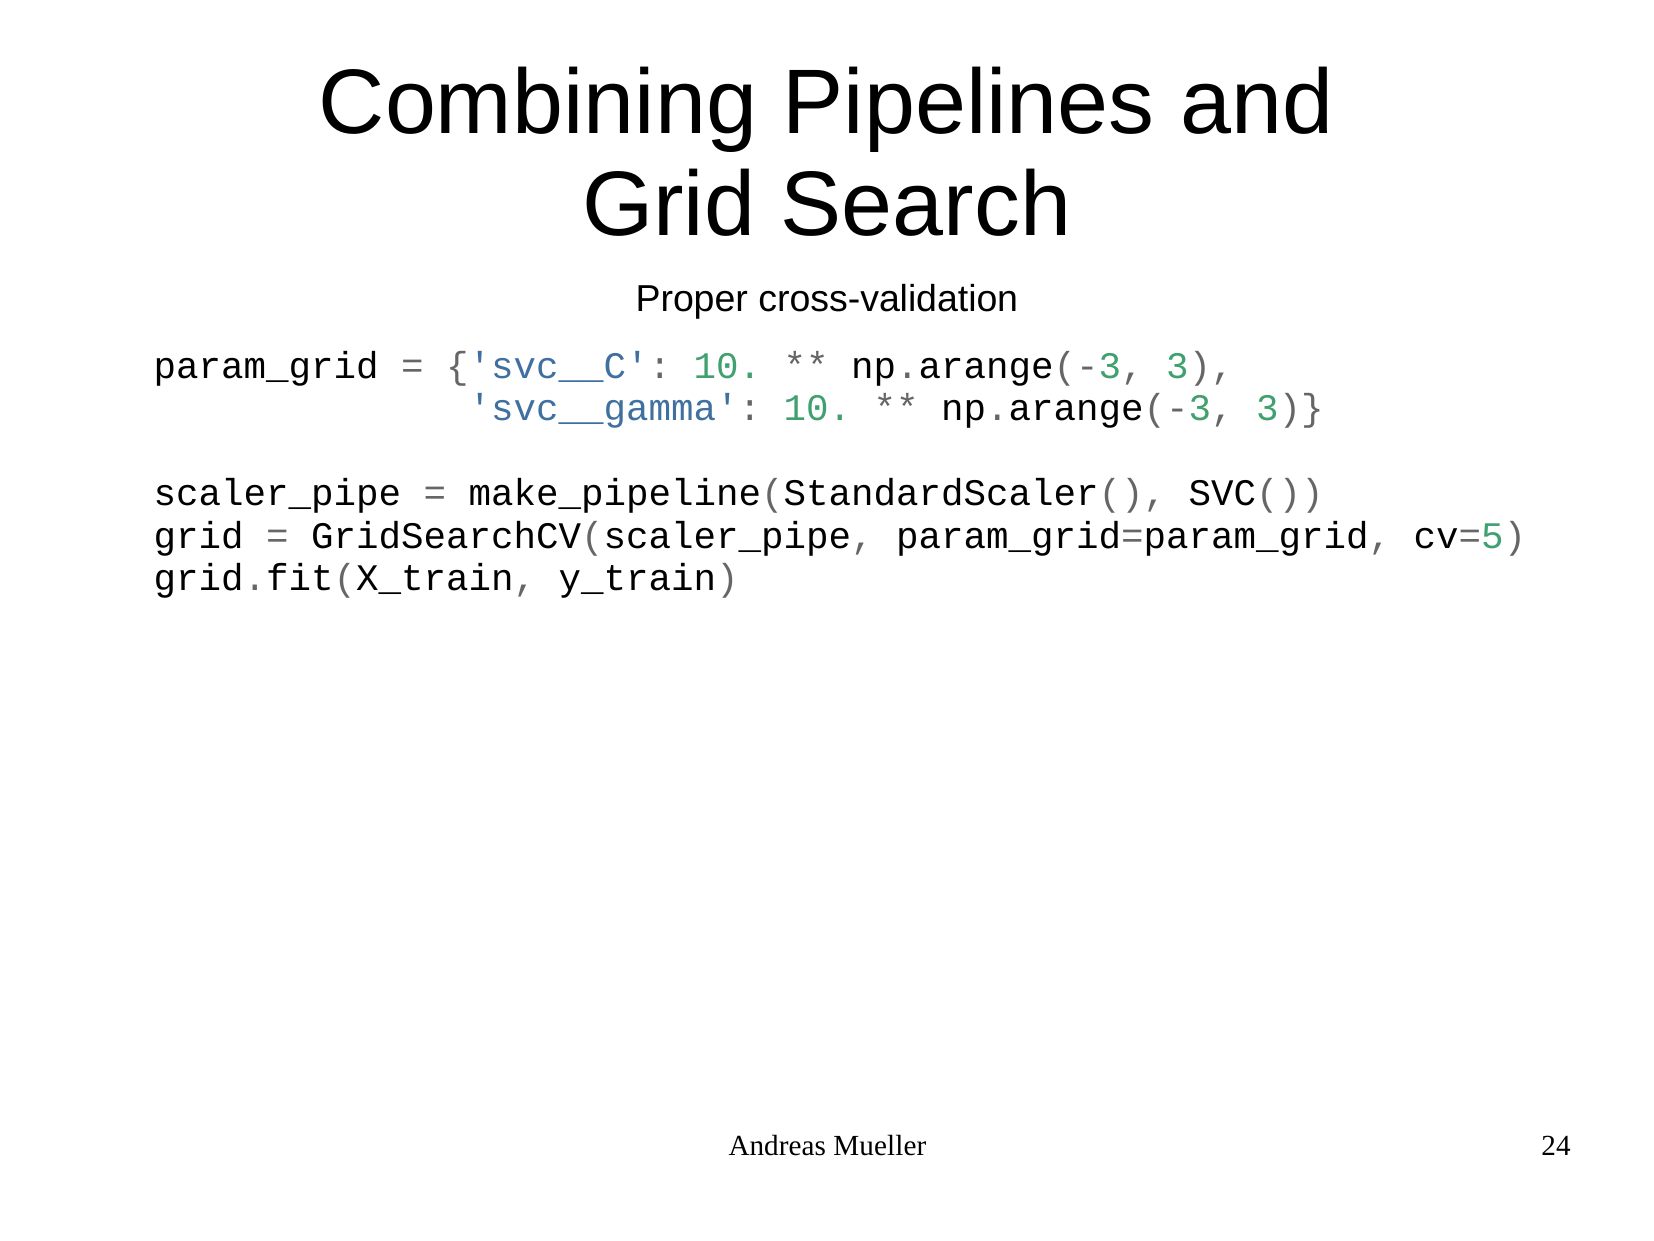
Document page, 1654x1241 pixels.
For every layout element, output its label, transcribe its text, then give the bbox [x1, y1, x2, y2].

text_box param_grid = {'svc__C': 10. ** np.arange(-3, 3), 'svc__gamma': 10. ** np.arange(-3, 3)} scaler_pipe = make_pipeline(StandardScaler(), SVC()) grid = GridSearchCV(scaler_pipe, param_grid=param_grid, cv=5) grid.fit(X_train, y_train) [153, 347, 1621, 647]
title Combining Pipelines and Grid Search [82, 49, 1571, 257]
text_box Proper cross-validation [586, 270, 1067, 328]
